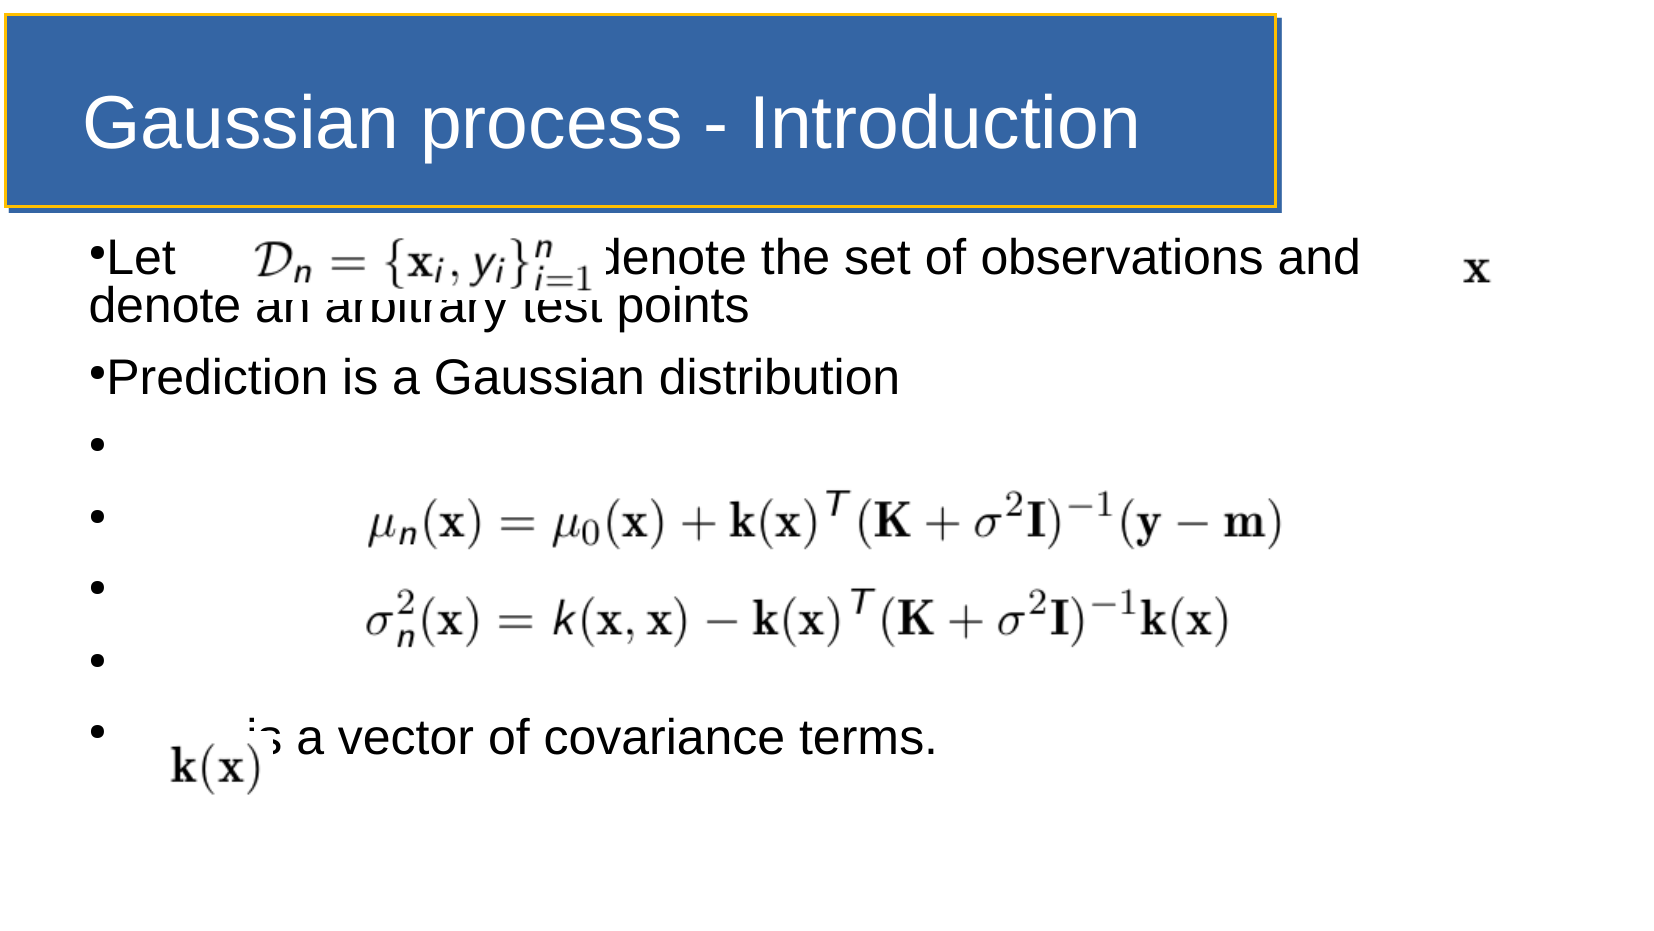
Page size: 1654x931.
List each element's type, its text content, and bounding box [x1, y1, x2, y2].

title Gaussian process - Introduction [82, 44, 1235, 192]
picture [1463, 249, 1493, 289]
picture [353, 487, 1294, 562]
picture [160, 731, 273, 806]
picture [254, 226, 606, 301]
list Let denote the set of observations and denote an arbitrary test points Prediction is a Gaussian distribution is a vector of covariance terms. [88, 236, 1565, 798]
picture [351, 581, 1244, 663]
